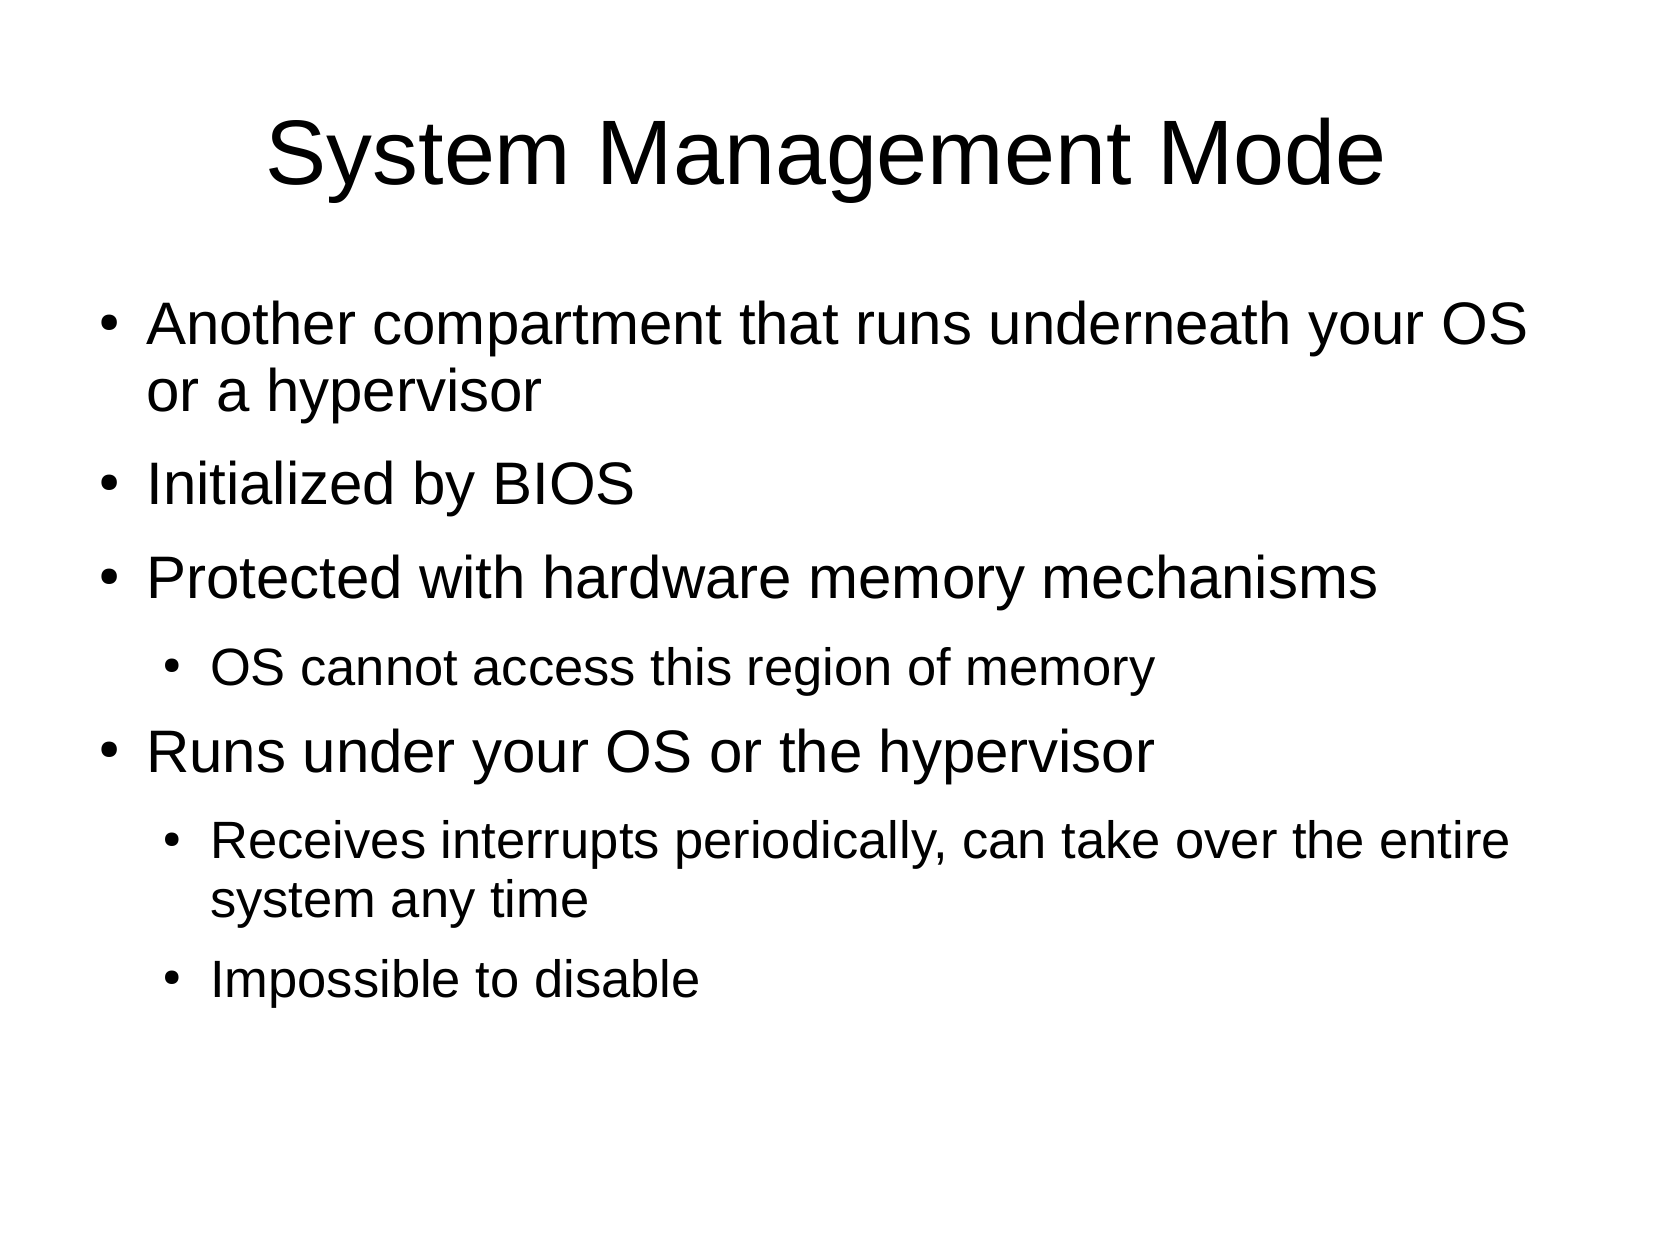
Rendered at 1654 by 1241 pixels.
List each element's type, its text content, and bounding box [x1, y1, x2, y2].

title System Management Mode [82, 49, 1571, 257]
list Another compartment that runs underneath your OS or a hypervisor Initialized by BIOS Protected with hardware memory mechanisms OS cannot access this region of memory Runs under your OS or the hypervisor Receives interrupts periodically, can take over the entire system any time Impossible to disable [82, 290, 1571, 1010]
